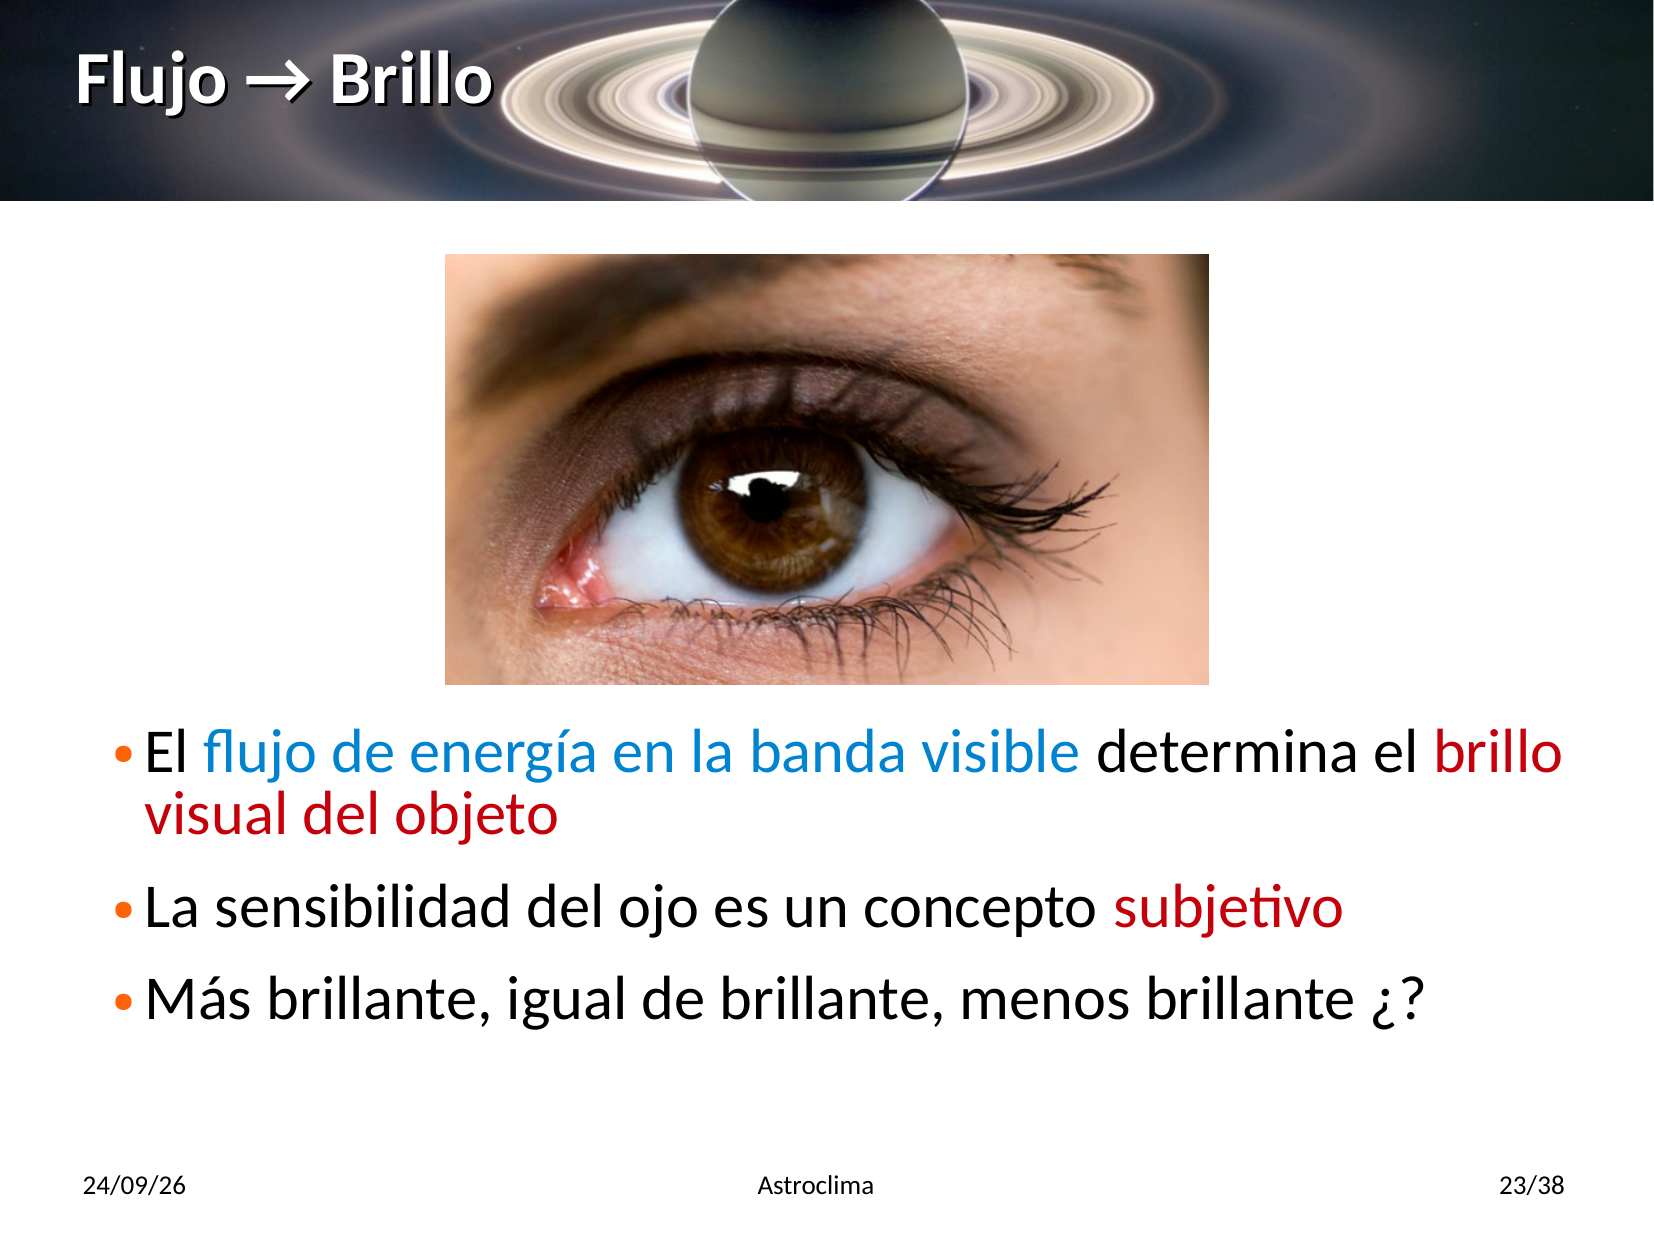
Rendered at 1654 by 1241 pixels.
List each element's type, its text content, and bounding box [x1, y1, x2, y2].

list El flujo de energía en la banda visible determina el brillo visual del objeto La sensibilidad del ojo es un concepto subjetivo Más brillante, igual de brillante, menos brillante ¿? [82, 725, 1571, 1155]
picture [445, 254, 1209, 685]
title Flujo → Brillo [75, 19, 1564, 151]
picture [0, 0, 1654, 201]
